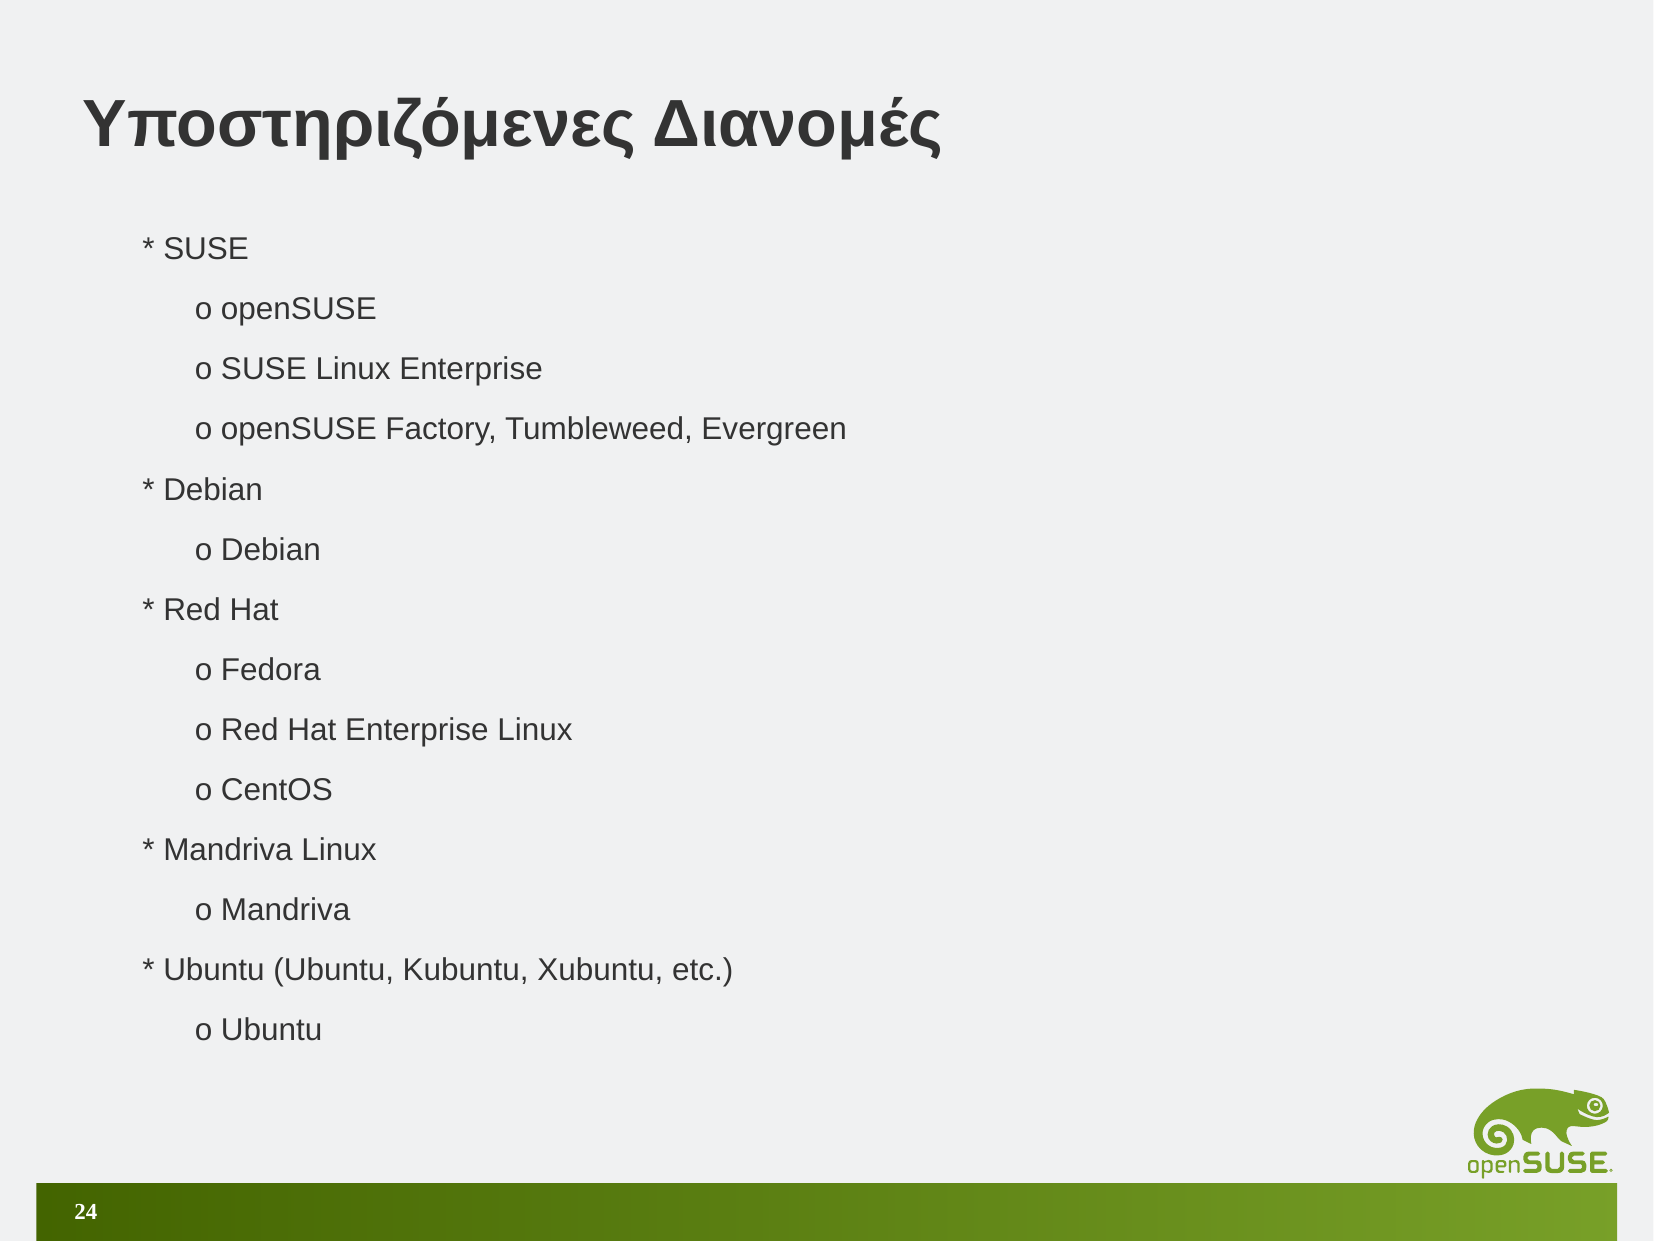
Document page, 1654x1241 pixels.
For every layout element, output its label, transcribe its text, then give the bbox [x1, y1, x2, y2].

picture [0, 0, 1654, 1241]
title Υποστηριζόμενες Διανομές [82, 49, 1571, 198]
list * SUSE o openSUSE o SUSE Linux Enterprise o openSUSE Factory, Tumbleweed, Evergreen * Debian o Debian * Red Hat o Fedora o Red Hat Enterprise Linux o CentOS * Mandriva Linux o Mandriva * Ubuntu (Ubuntu, Kubuntu, Xubuntu, etc.) o Ubuntu [82, 231, 1571, 1050]
